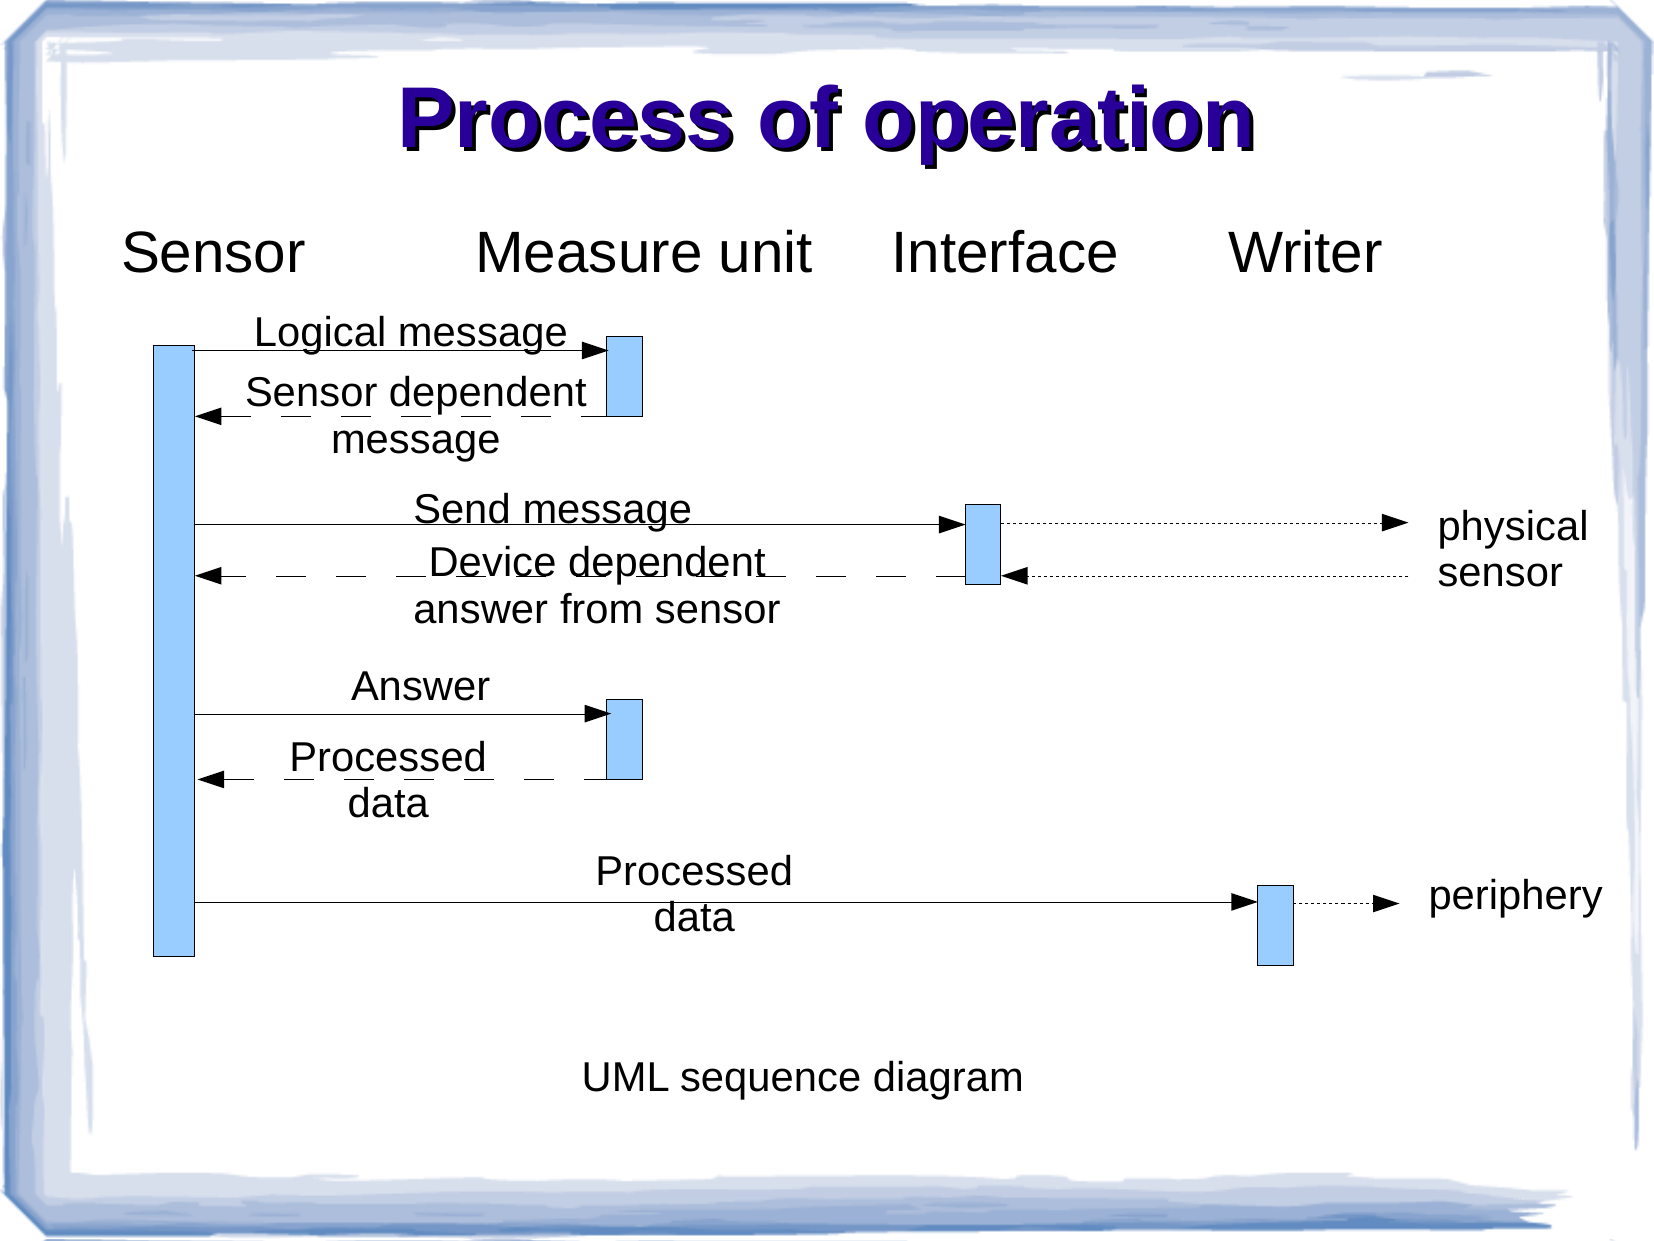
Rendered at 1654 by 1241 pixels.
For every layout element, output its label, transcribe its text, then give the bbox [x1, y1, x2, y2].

picture [0, 0, 1654, 1241]
title Process of operation [82, 49, 1571, 187]
text_box Processed data [274, 726, 503, 835]
text_box Sensor dependent message [230, 361, 602, 470]
text_box periphery [1413, 864, 1618, 926]
text_box Writer [1213, 212, 1399, 293]
text_box physical sensor [1422, 495, 1604, 604]
text_box Device dependent answer from sensor [398, 531, 796, 640]
text_box [1257, 885, 1294, 966]
text_box [153, 345, 195, 957]
text_box [606, 699, 643, 780]
text_box Sensor [106, 212, 321, 293]
text_box Interface [876, 212, 1135, 293]
text_box Answer [336, 655, 505, 717]
text_box UML sequence diagram [566, 1045, 1040, 1108]
text_box Processed data [580, 840, 809, 948]
text_box [606, 336, 643, 417]
text_box Measure unit [460, 212, 829, 293]
text_box Logical message [239, 301, 583, 361]
text_box Send message [398, 478, 708, 531]
text_box [965, 504, 1001, 585]
